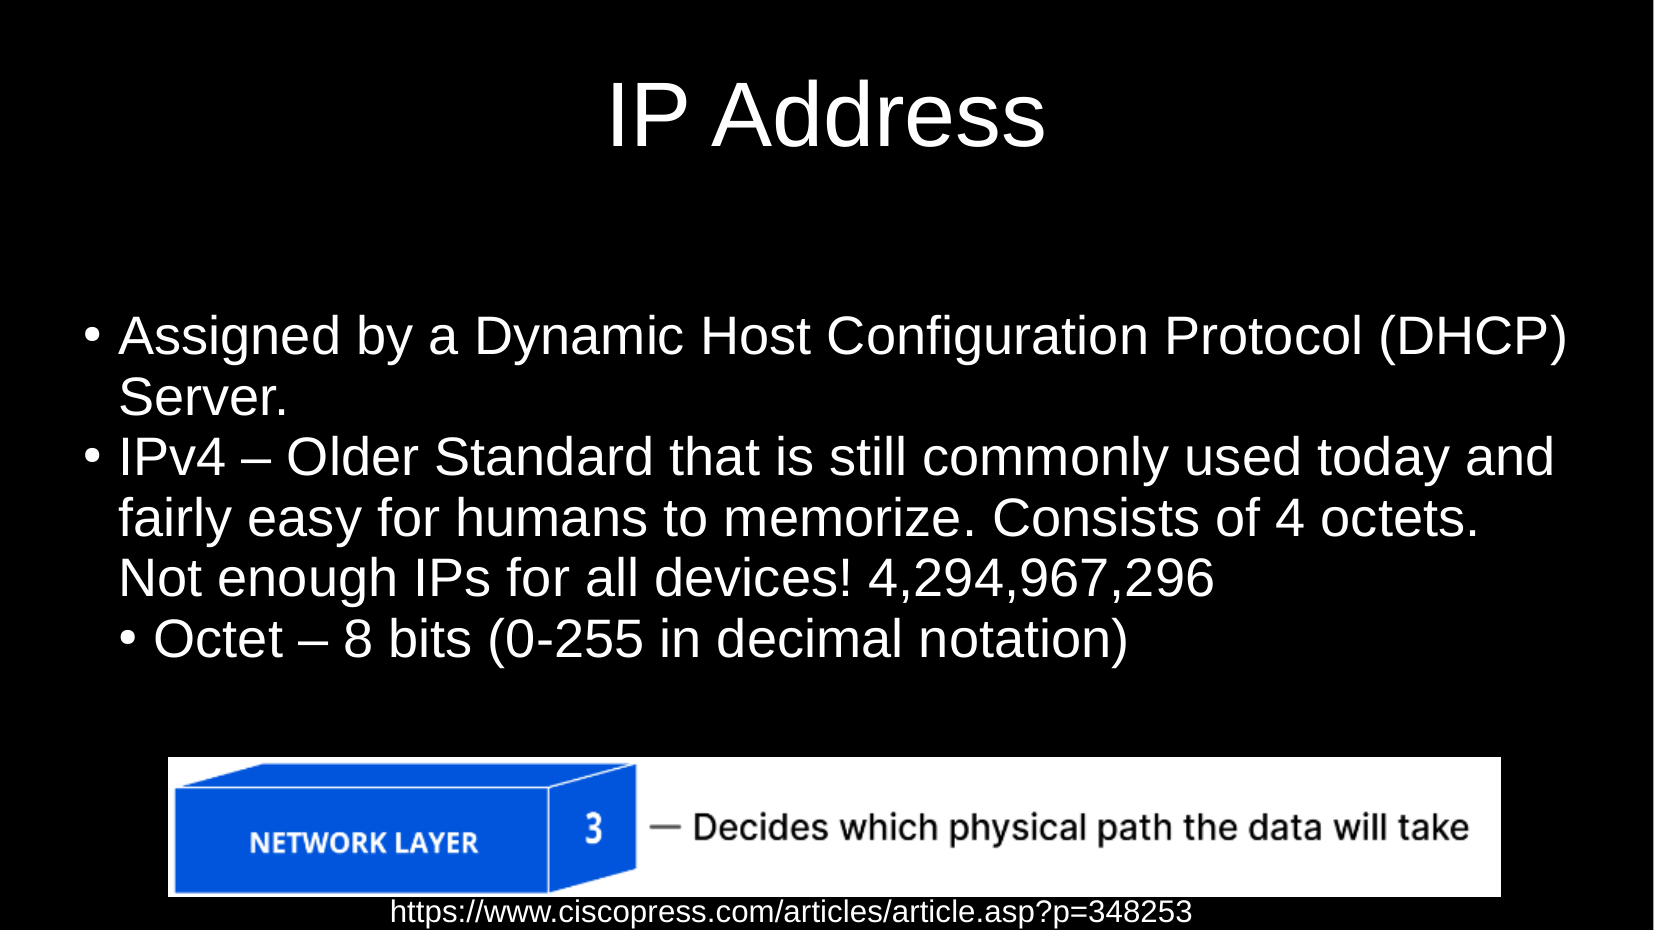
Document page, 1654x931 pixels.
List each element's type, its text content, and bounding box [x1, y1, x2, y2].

picture [168, 757, 1501, 897]
text_box https://www.ciscopress.com/articles/article.asp?p=348253 [375, 886, 1363, 931]
title IP Address [82, 37, 1571, 193]
subtitle Assigned by a Dynamic Host Configuration Protocol (DHCP) Server. IPv4 – Older Standard that is still commonly used today and fairly easy for humans to memorize. Consists of 4 octets. Not enough IPs for all devices! 4,294,967,296 Octet – 8 bits (0-255 in decimal notation) [82, 217, 1571, 758]
